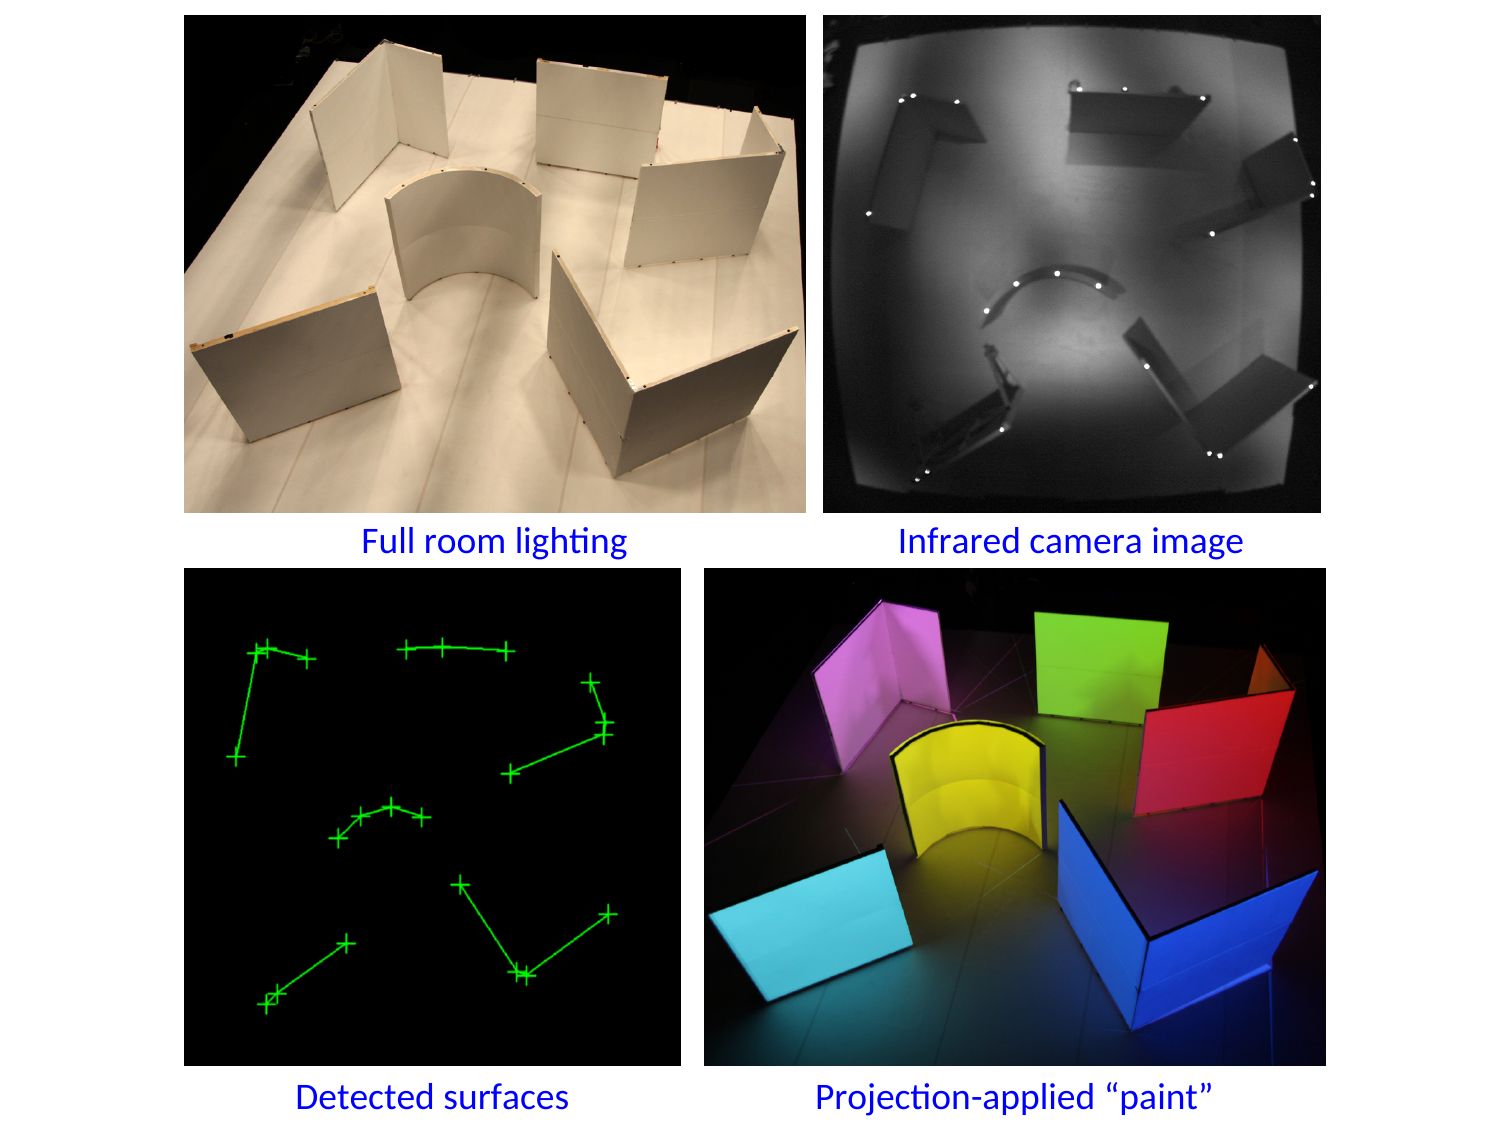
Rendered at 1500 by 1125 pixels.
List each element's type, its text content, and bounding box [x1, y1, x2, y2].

text_box Full room lighting [184, 507, 806, 569]
text_box Infrared camera image [824, 507, 1318, 569]
picture [184, 569, 681, 1064]
text_box Projection-applied “paint” [704, 1064, 1326, 1125]
picture [823, 15, 1321, 513]
text_box Detected surfaces [184, 1064, 681, 1125]
picture [184, 15, 806, 507]
picture [704, 568, 1326, 1064]
